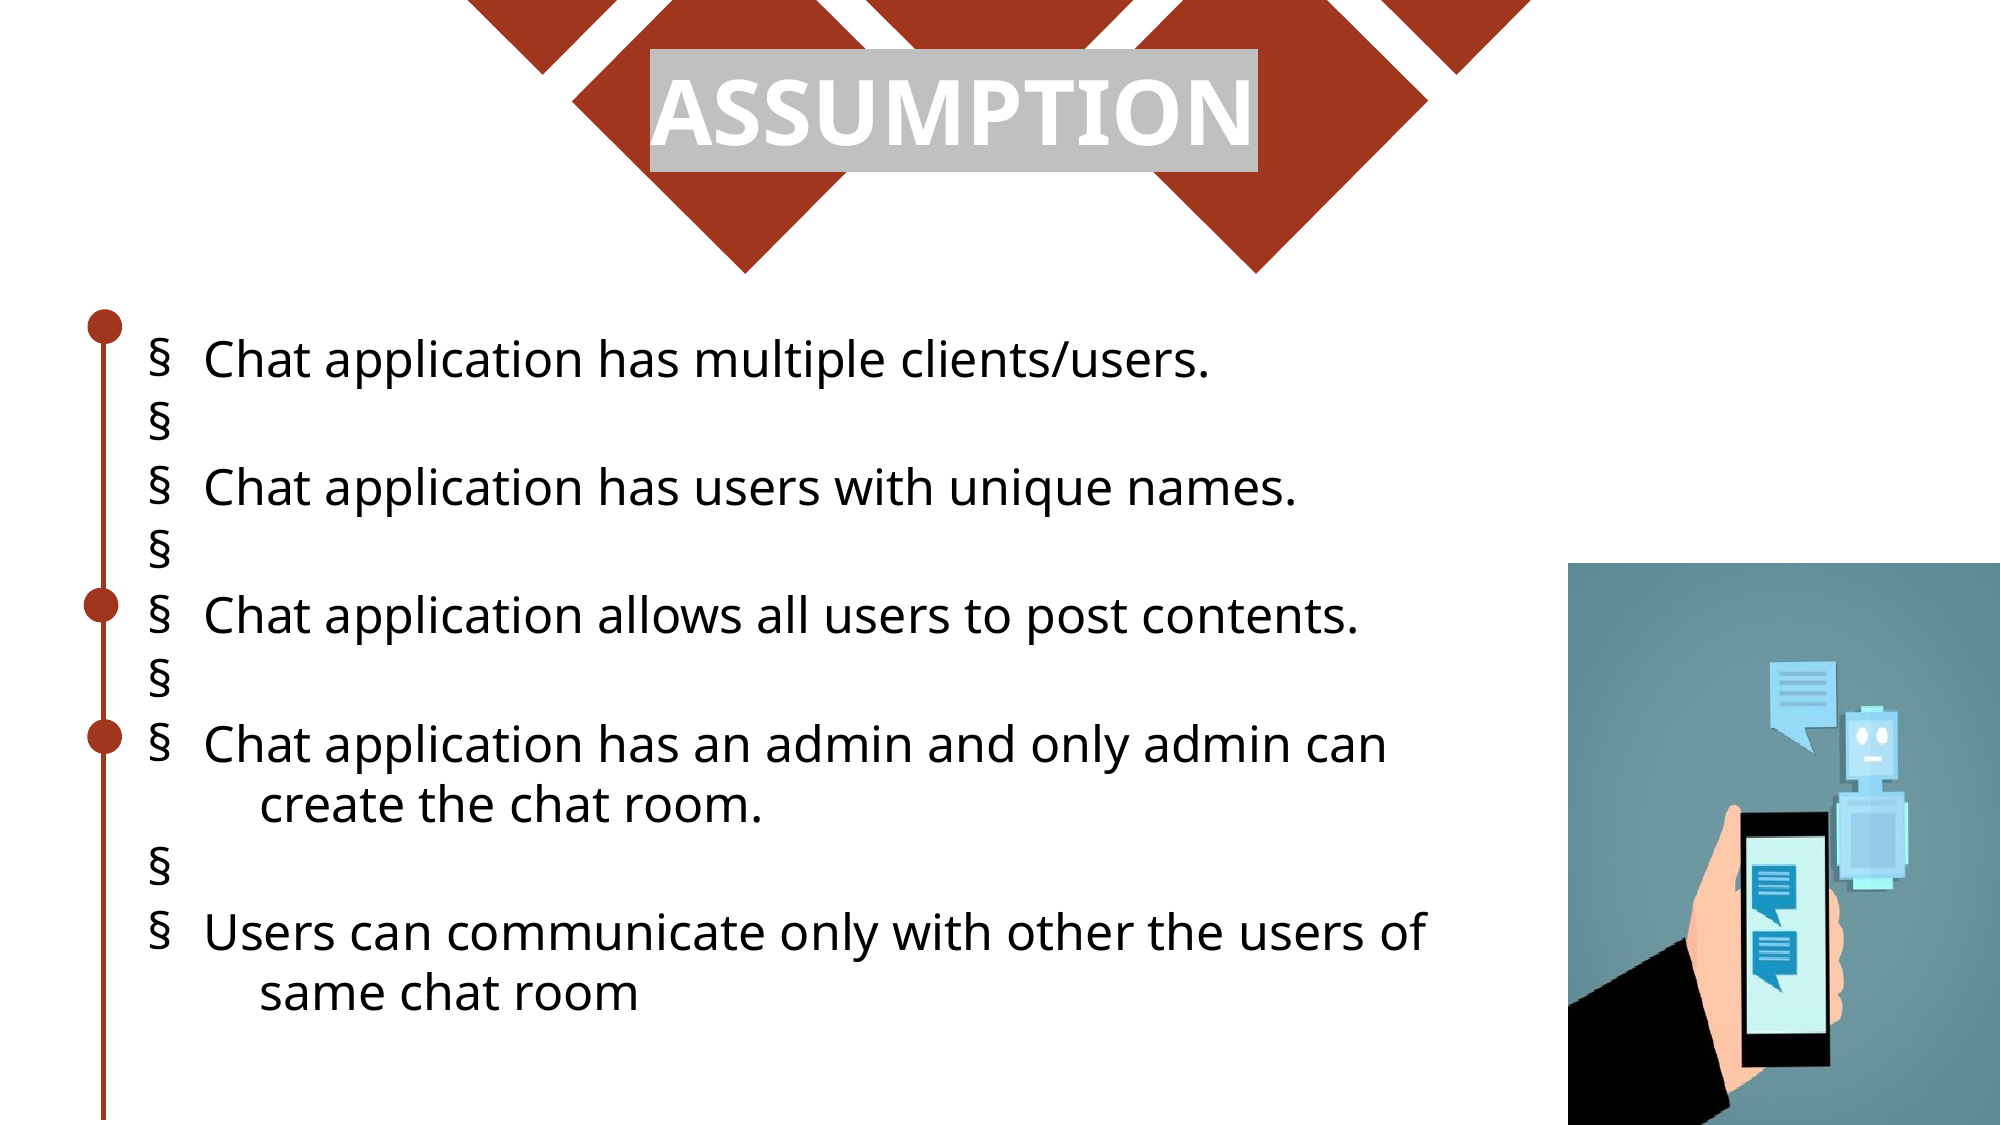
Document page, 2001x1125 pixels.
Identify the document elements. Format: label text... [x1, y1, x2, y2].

text_box [83, 587, 119, 623]
picture [1568, 563, 2000, 1125]
title ASSUMPTION [34, 59, 1874, 283]
text_box Chat application has multiple clients/users. Chat application has users with unique names. Chat application allows all users to post contents. Chat application has an admin and only admin can create the chat room. Users can communicate only with other the users of same chat room [132, 319, 1551, 1002]
text_box [87, 719, 122, 754]
